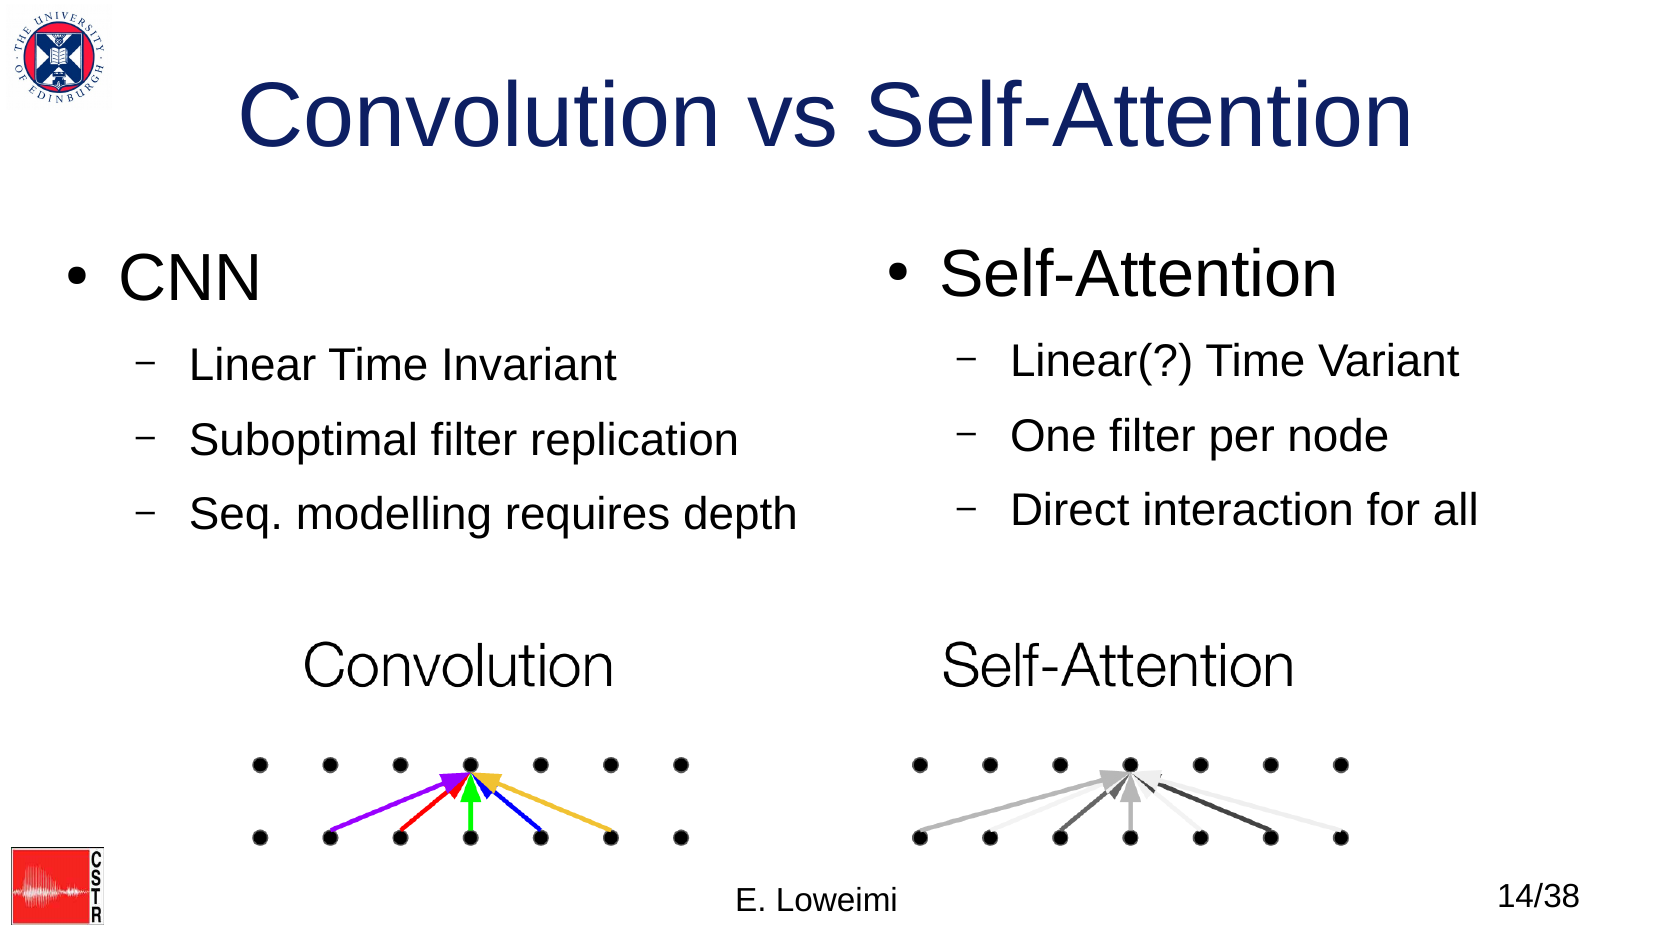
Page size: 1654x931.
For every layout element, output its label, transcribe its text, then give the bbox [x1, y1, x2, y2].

picture [11, 847, 104, 925]
text_box E. Loweimi [720, 874, 934, 931]
picture [6, 4, 112, 110]
list CNN Linear Time Invariant Suboptimal filter replication Seq. modelling requires depth [47, 240, 804, 780]
list Self-Attention Linear(?) Time Variant One filter per node Direct interaction for all [868, 236, 1595, 776]
text_box 14/38 [1482, 870, 1625, 928]
title Convolution vs Self-Attention [82, 37, 1571, 193]
picture [212, 608, 1390, 886]
